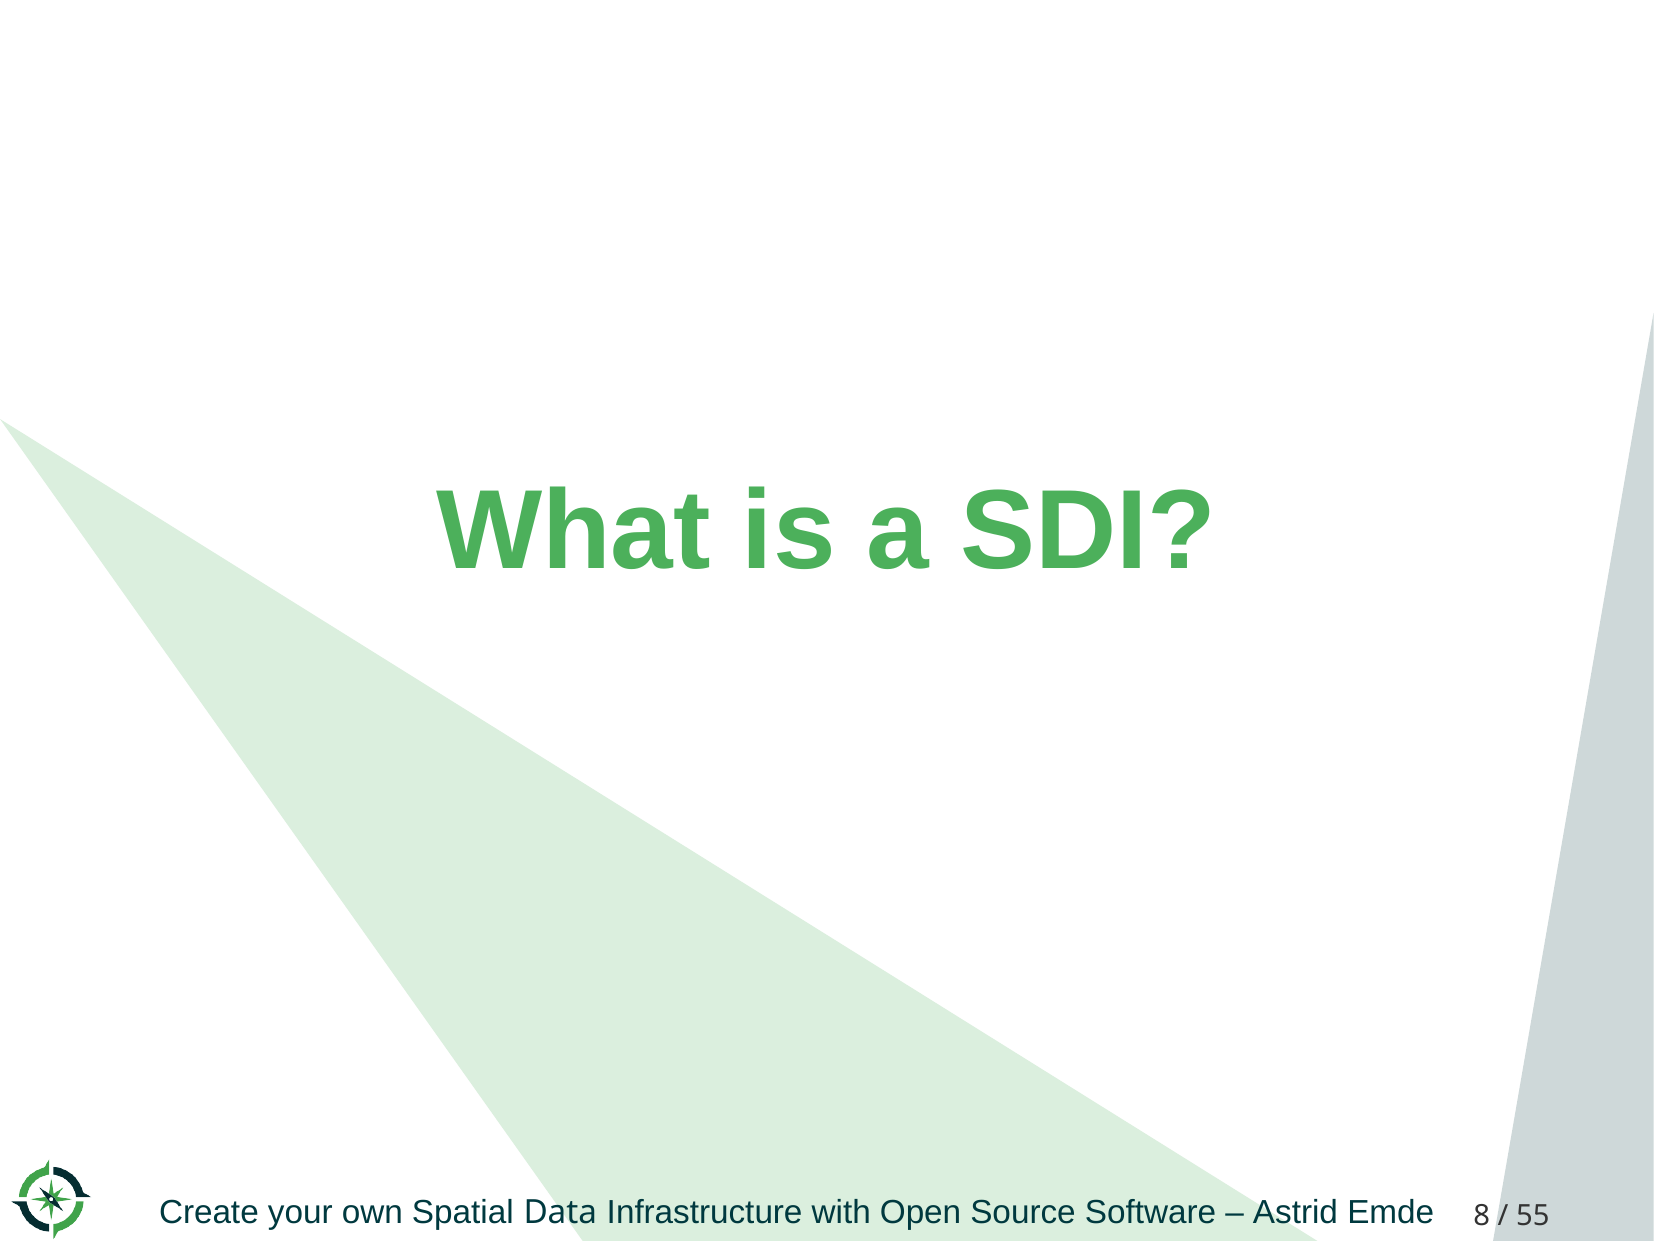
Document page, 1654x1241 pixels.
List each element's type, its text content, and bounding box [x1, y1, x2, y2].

subtitle What is a SDI? [82, 49, 1571, 1010]
picture [10, 1158, 92, 1240]
